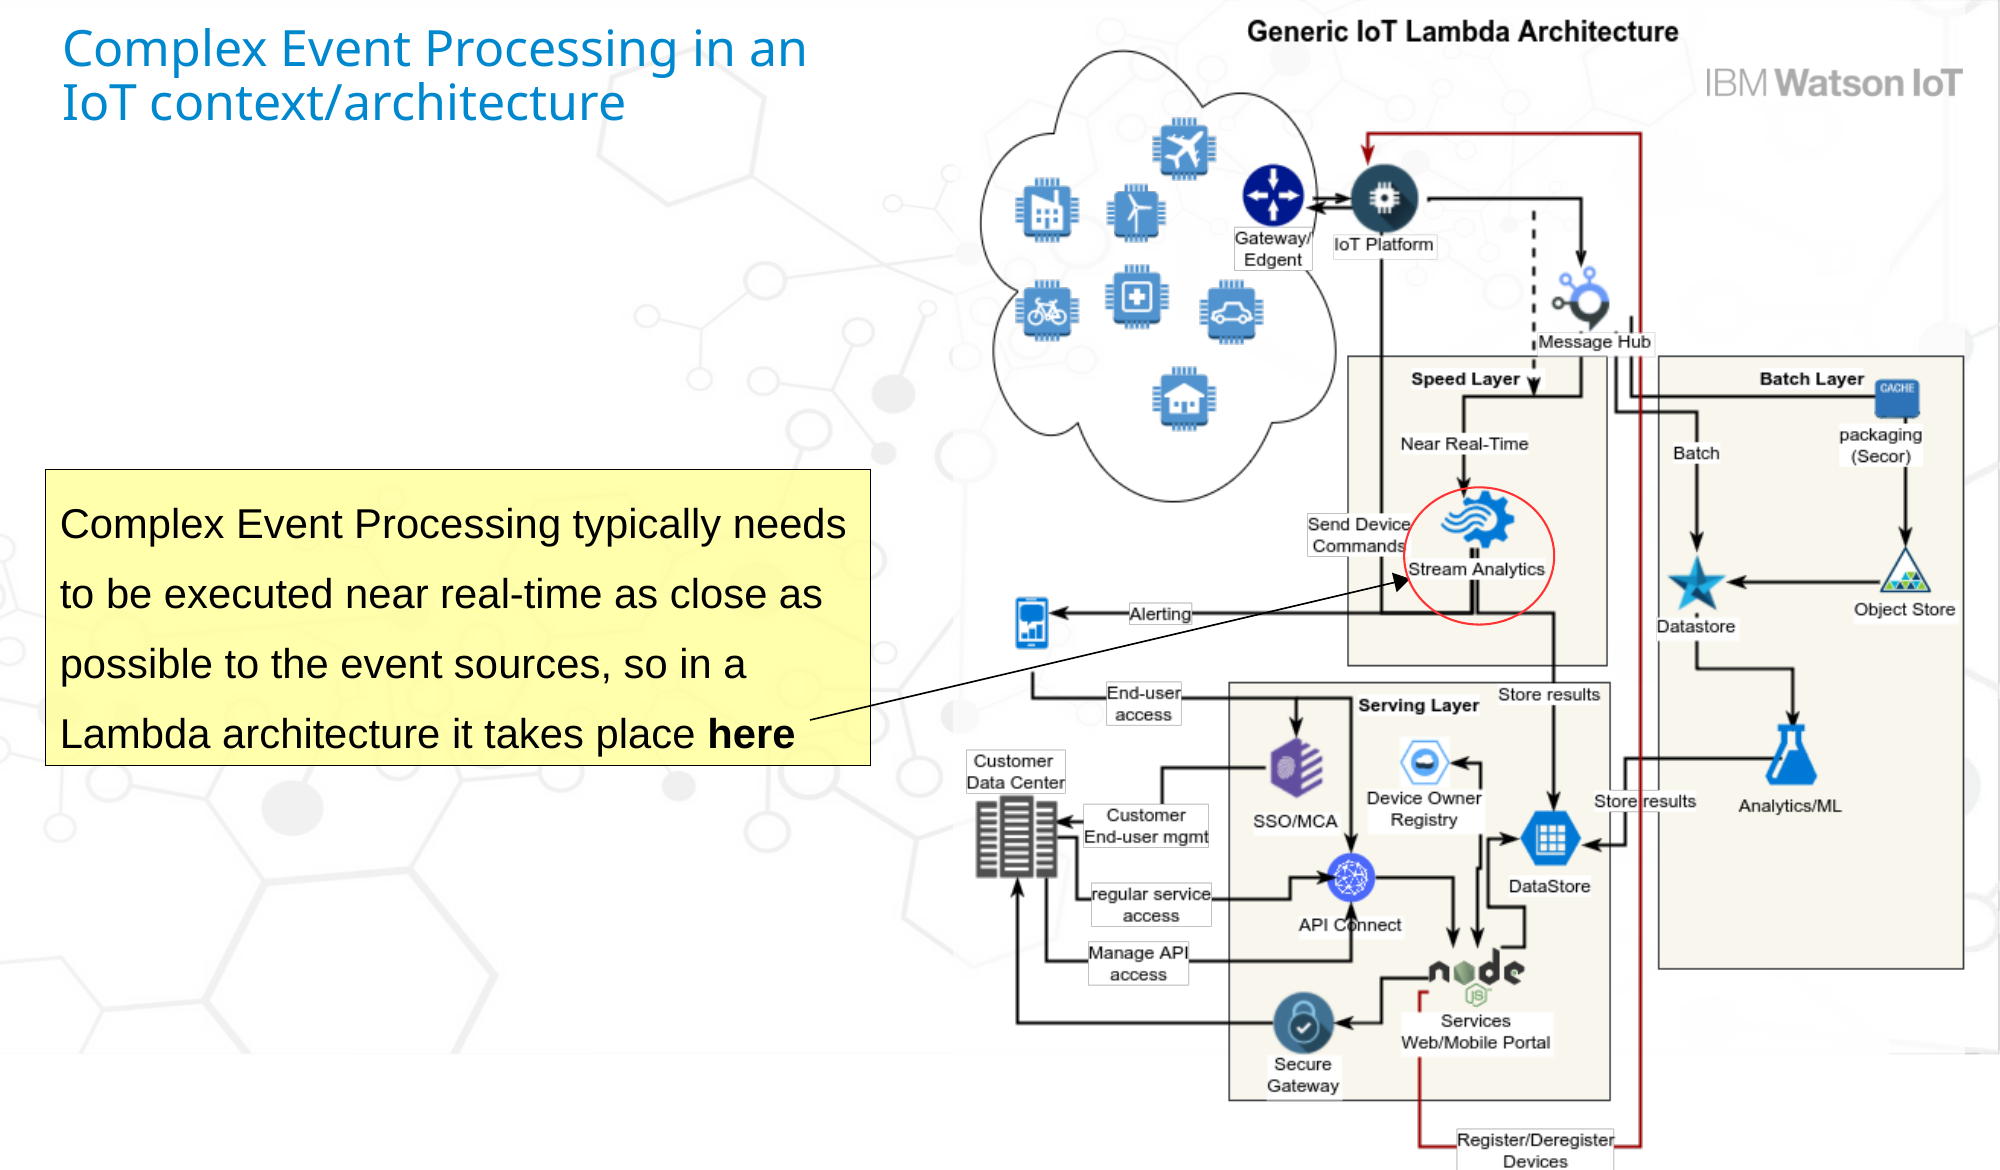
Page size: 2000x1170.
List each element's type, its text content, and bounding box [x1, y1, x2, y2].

picture [953, 0, 2000, 1170]
title Complex Event Processing in an IoT context/architecture [47, 15, 856, 181]
picture [1406, 489, 1553, 623]
text_box Complex Event Processing typically needs to be executed near real-time as close as possible to the event sources, so in a Lambda architecture it takes place here [45, 469, 871, 766]
